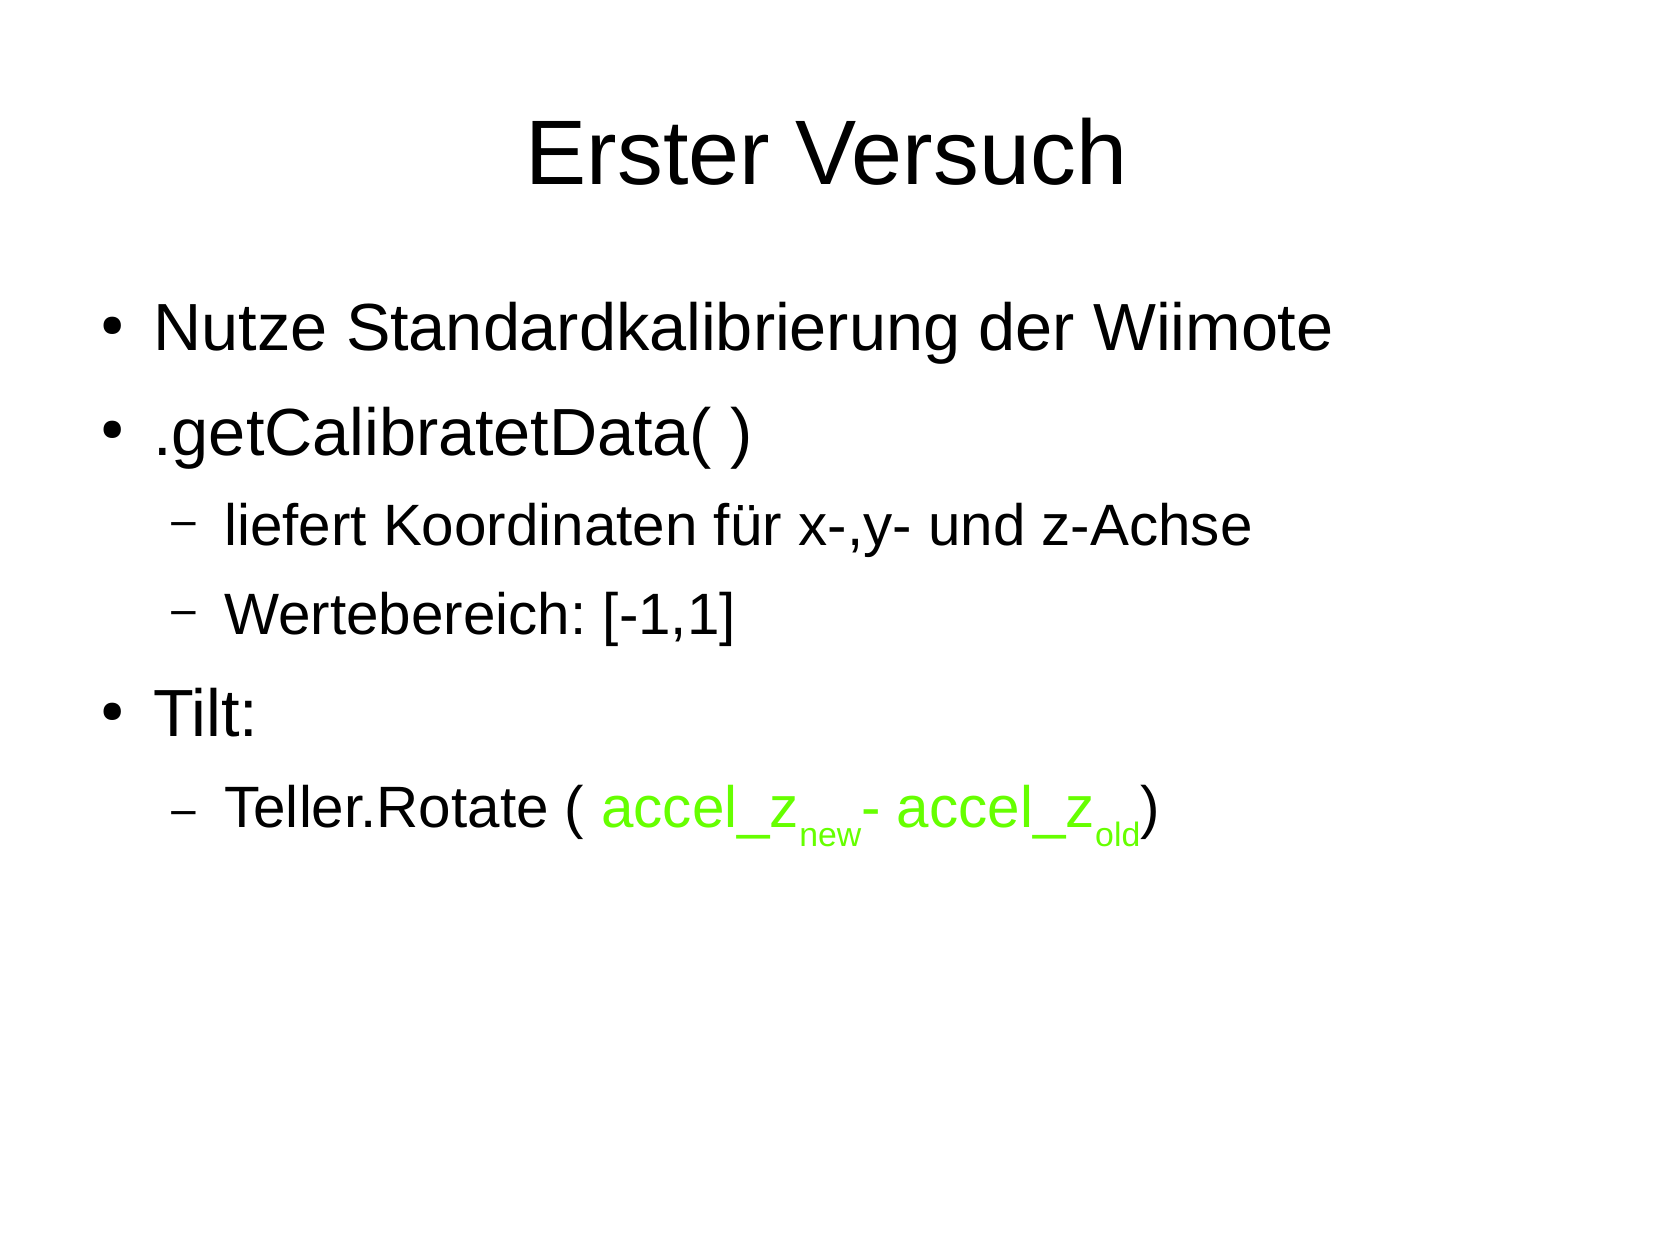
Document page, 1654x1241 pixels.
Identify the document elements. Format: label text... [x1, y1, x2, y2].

title Erster Versuch [82, 49, 1571, 257]
list Nutze Standardkalibrierung der Wiimote .getCalibratetData( ) liefert Koordinaten für x-,y- und z-Achse Wertebereich: [-1,1] Tilt: Teller.Rotate ( accel_znew- accel_zold) [82, 290, 1571, 1010]
